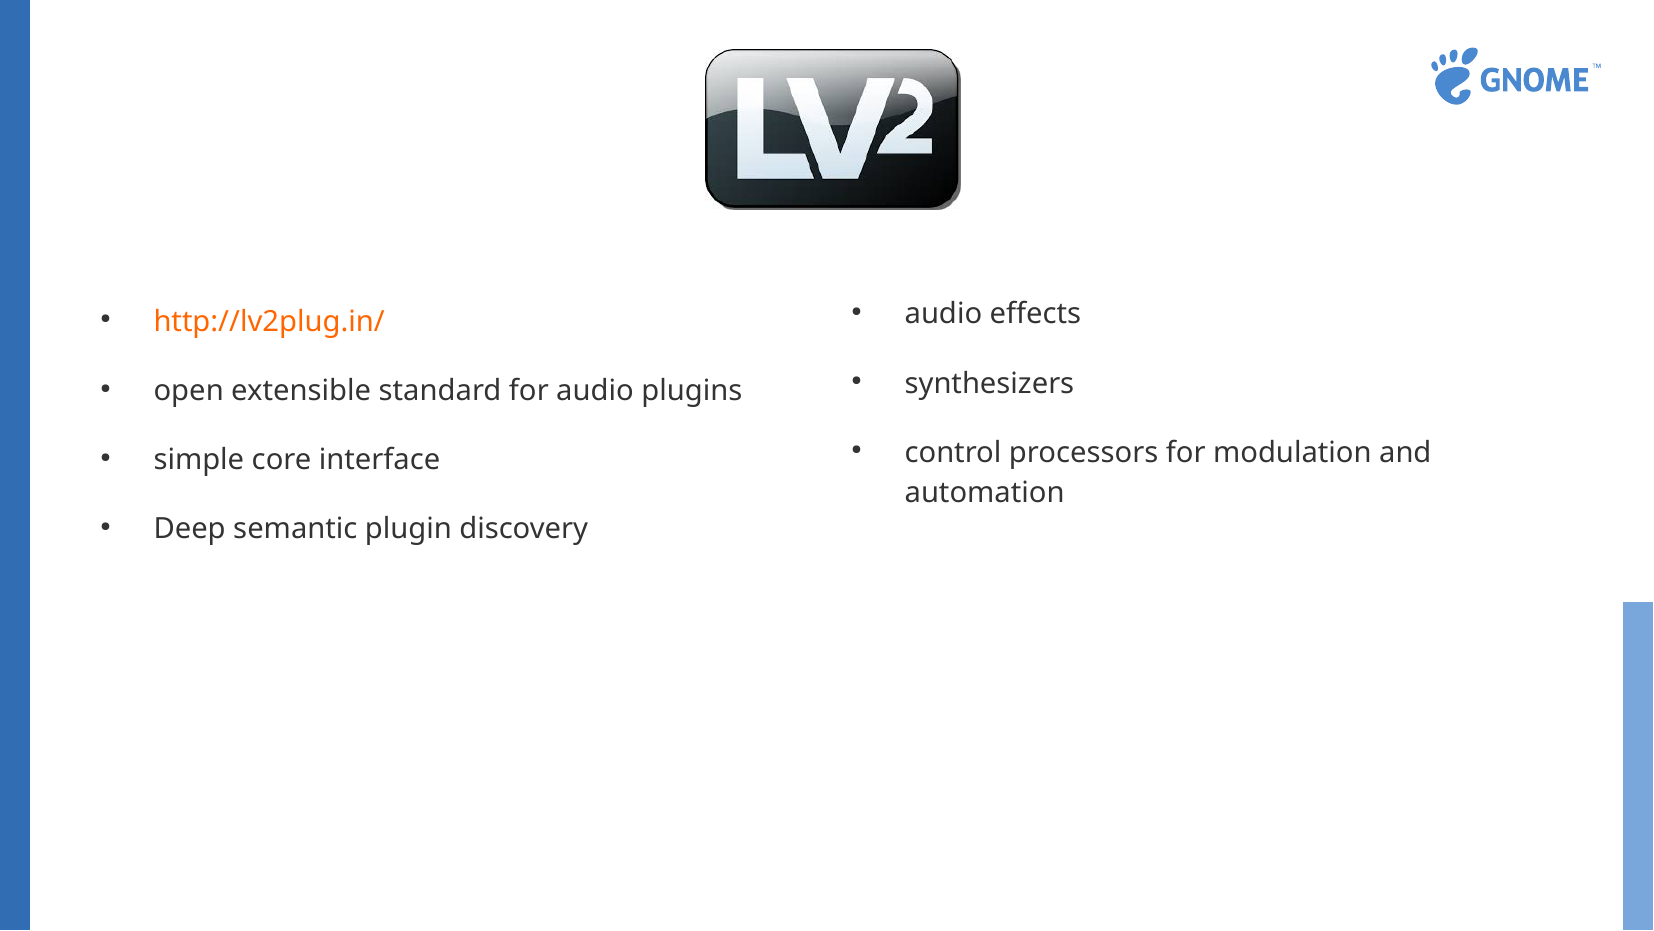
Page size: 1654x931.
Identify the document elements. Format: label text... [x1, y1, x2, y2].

title LV2 [82, 37, 1571, 193]
picture [705, 49, 961, 211]
list audio effects synthesizers control processors for modulation and automation [833, 292, 1561, 706]
list http://lv2plug.in/ open extensible standard for audio plugins simple core interface Deep semantic plugin discovery [82, 300, 809, 651]
